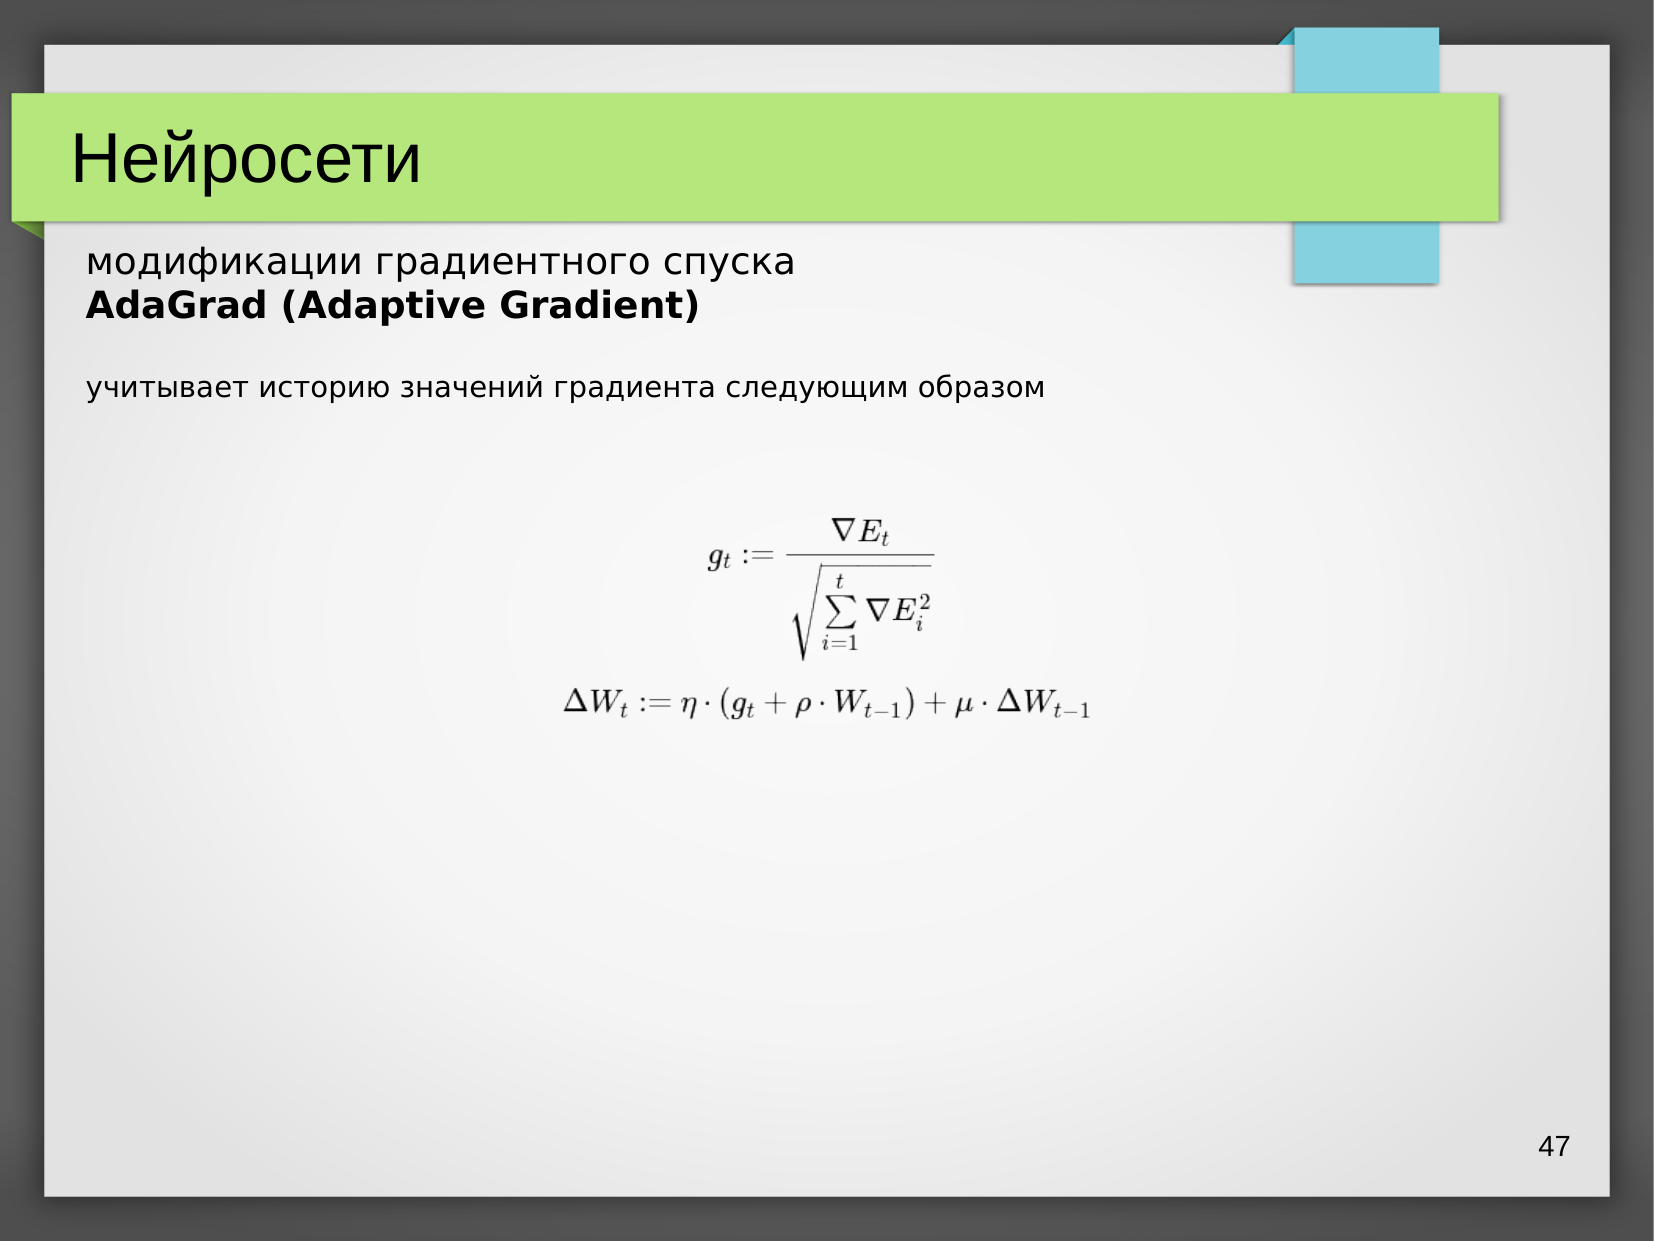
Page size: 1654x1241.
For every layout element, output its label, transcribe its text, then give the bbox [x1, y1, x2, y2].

text_box модификации градиентного спуска AdaGrad (Adaptive Gradient) учитывает историю значений градиента следующим образом [70, 232, 1394, 414]
picture [0, 0, 1654, 1241]
title Нейросети [70, 118, 1205, 199]
